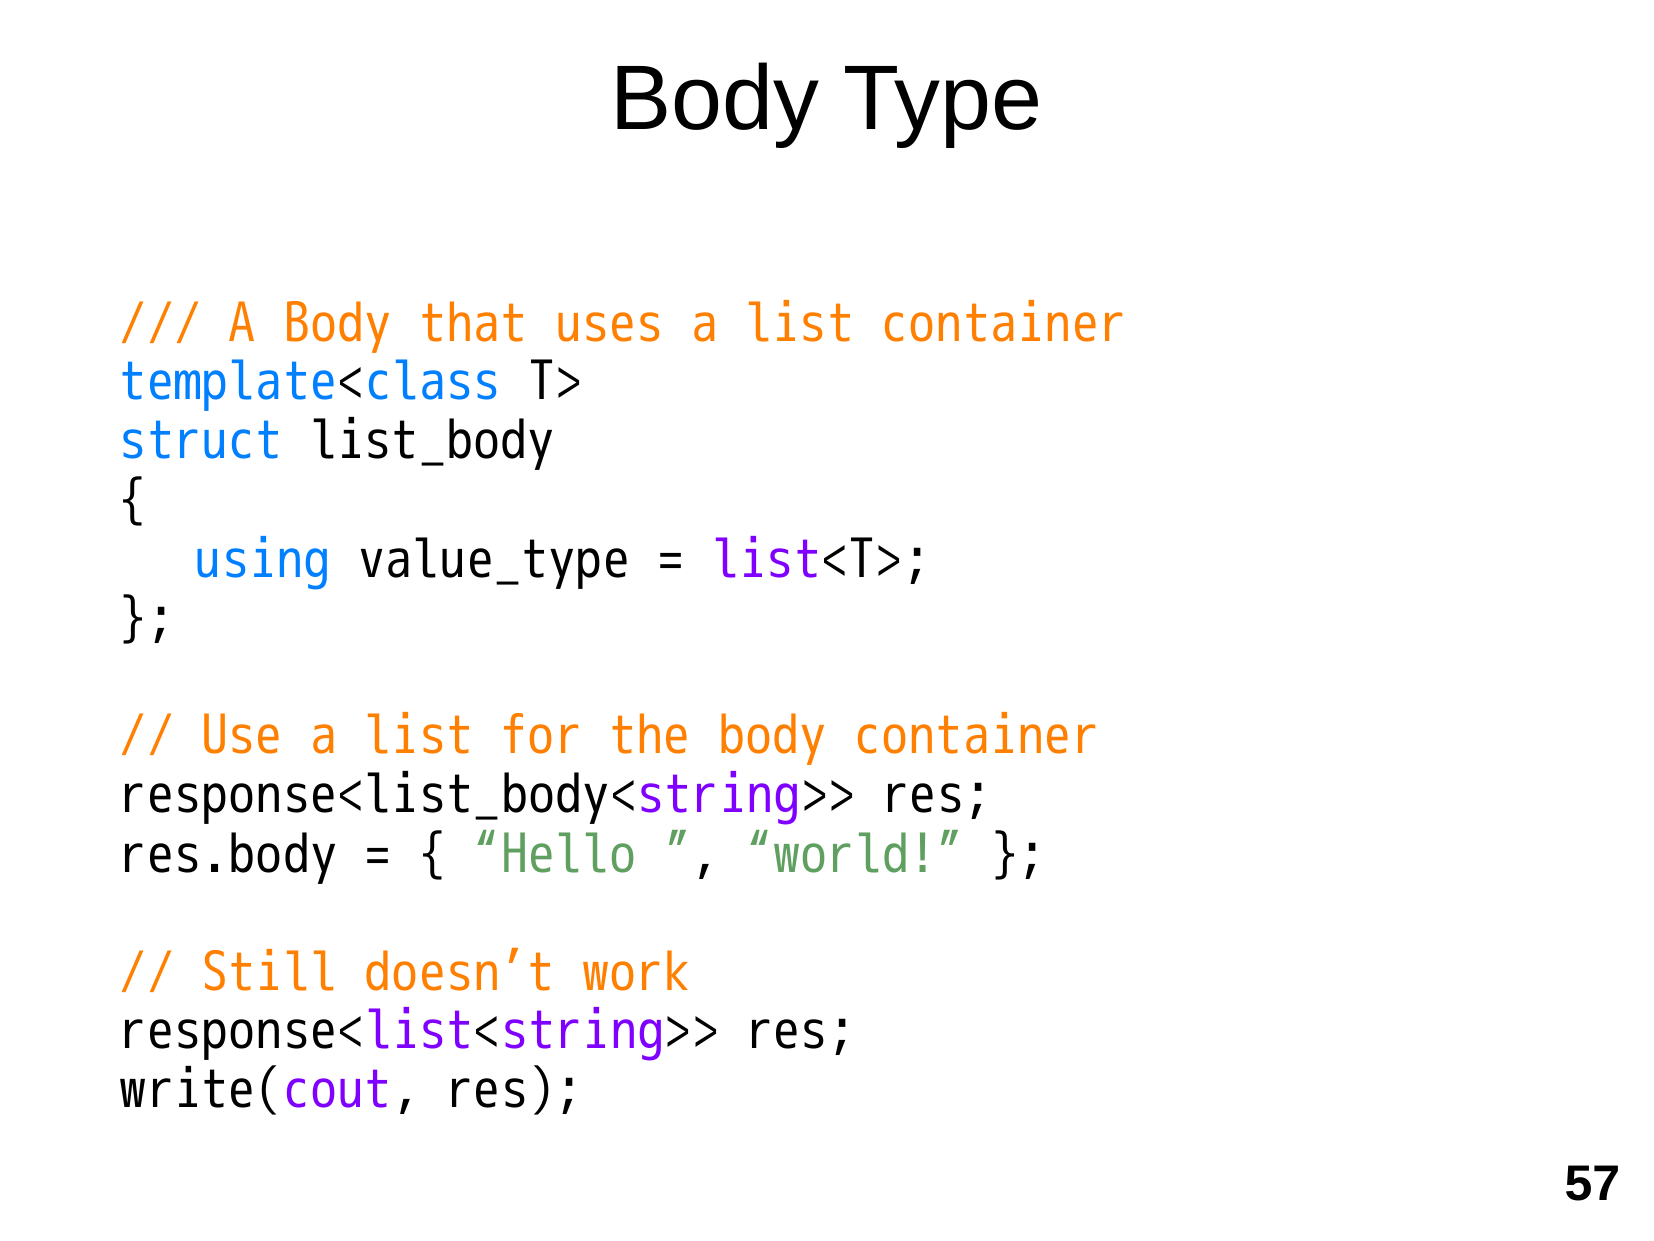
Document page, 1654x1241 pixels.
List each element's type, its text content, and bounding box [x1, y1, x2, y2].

text_box /// A Body that uses a list container template<class T> struct list_body { using value_type = list<T>; }; // Use a list for the body container response<list_body<string>> res; res.body = { “Hello ”, “world!” }; // Still doesn’t work response<list<string>> res; write(cout, res); [104, 287, 1575, 1141]
title Body Type [82, 15, 1571, 181]
